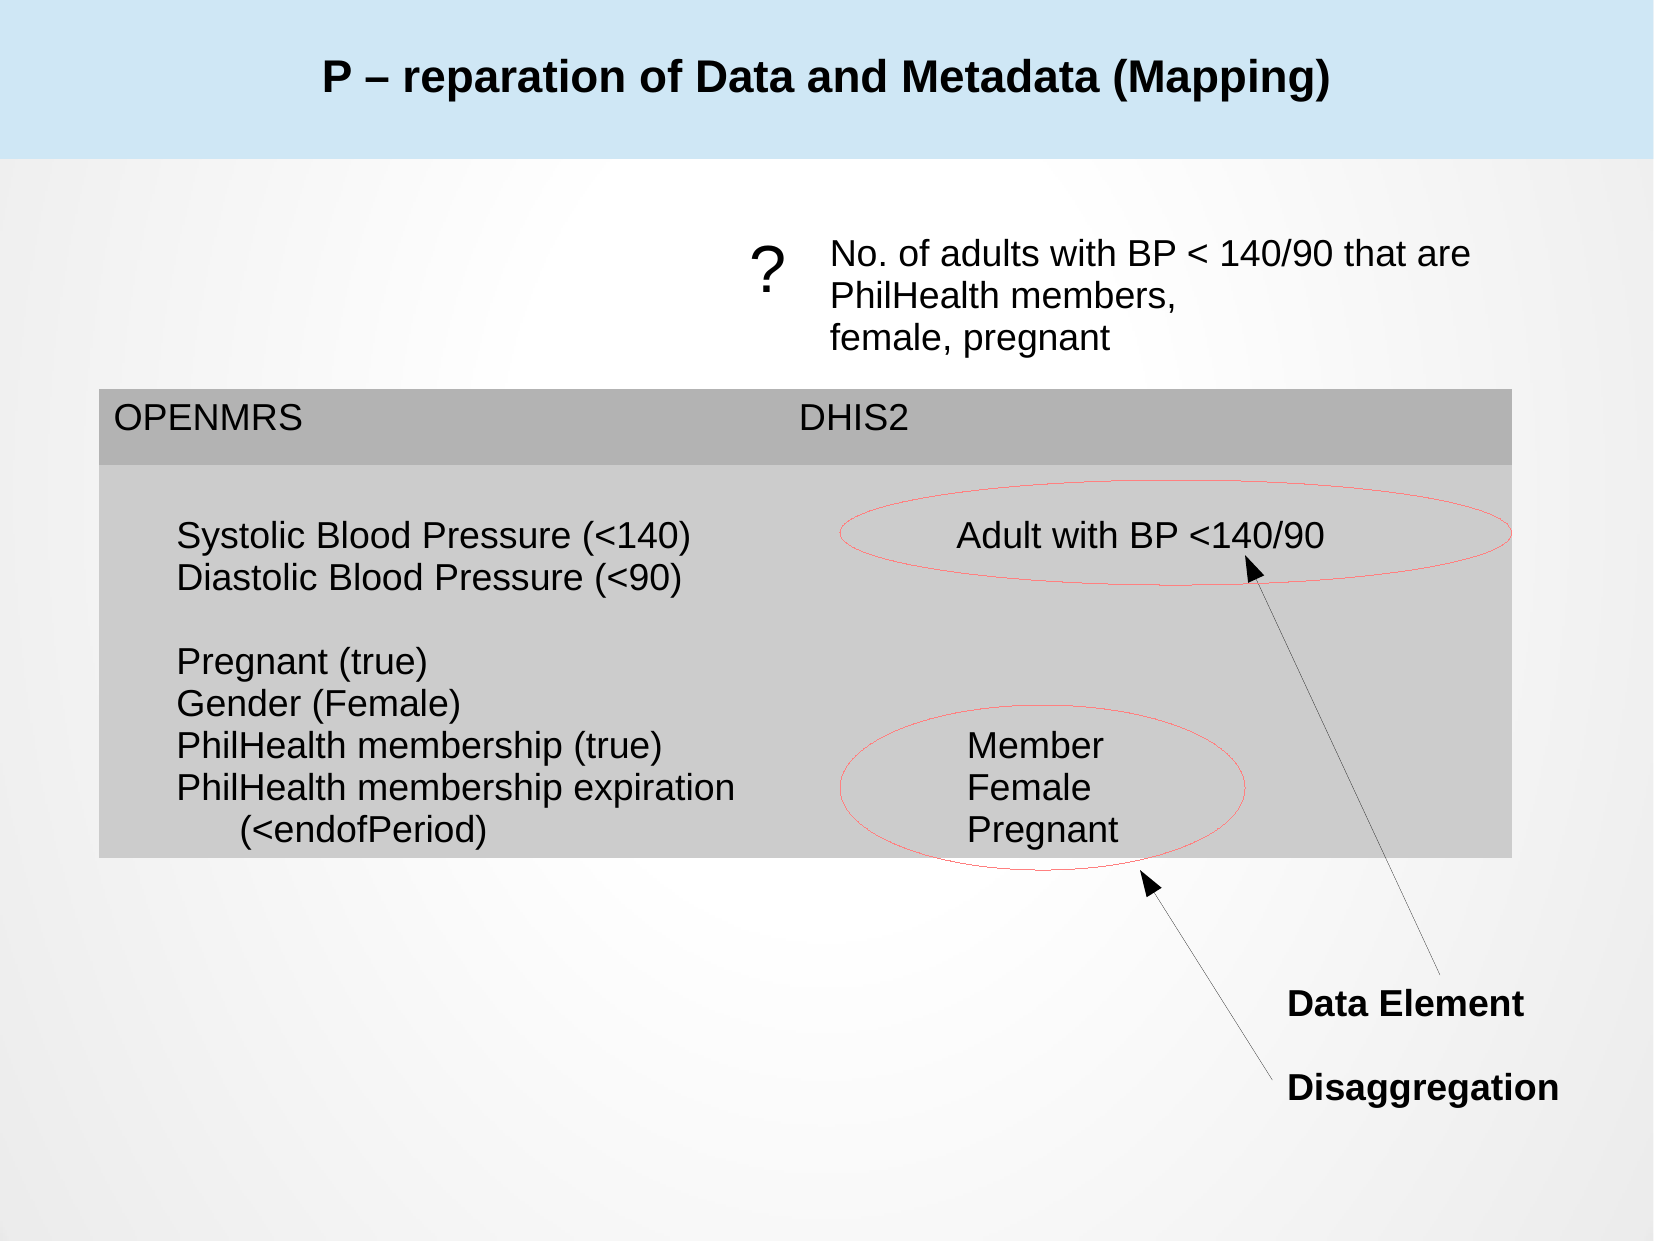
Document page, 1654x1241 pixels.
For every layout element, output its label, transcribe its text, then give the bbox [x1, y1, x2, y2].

text_box P – reparation of Data and Metadata (Mapping) [0, 0, 1654, 159]
table_header OPENMRS [99, 389, 784, 465]
text_box No. of adults with BP < 140/90 that are PhilHealth members, female, pregnant [815, 224, 1576, 366]
picture [0, 159, 1654, 1241]
table_header DHIS2 [784, 389, 1512, 465]
table_cell Adult with BP <140/90 Member Female Pregnant [784, 465, 1512, 858]
text_box Data Element Disaggregation [1272, 975, 1576, 1116]
text_box ? [735, 224, 802, 315]
table_cell Systolic Blood Pressure (<140) Diastolic Blood Pressure (<90) Pregnant (true) Gender (Female) PhilHealth membership (true) PhilHealth membership expiration (<endofPeriod) [99, 465, 784, 858]
